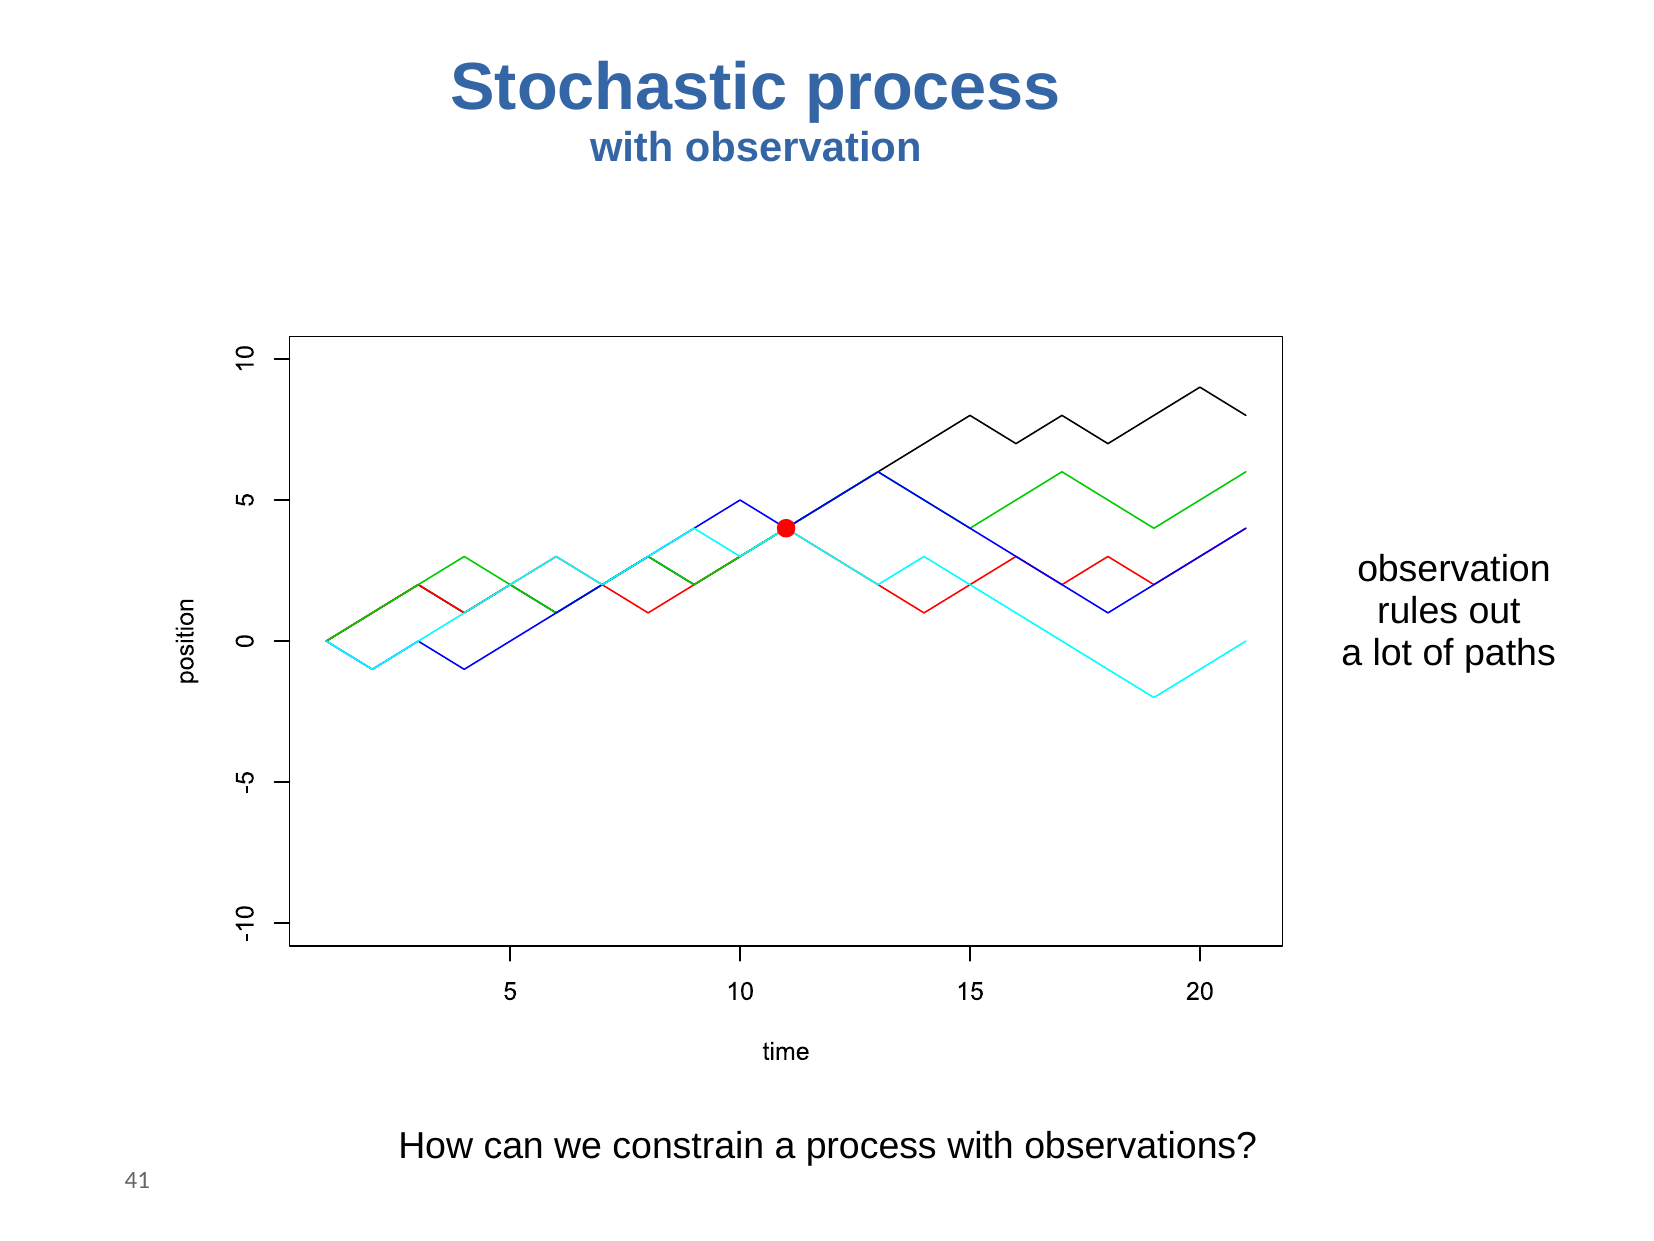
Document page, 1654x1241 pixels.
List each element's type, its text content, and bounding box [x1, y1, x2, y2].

text_box How can we constrain a process with observations? [383, 1117, 1273, 1175]
title Stochastic process with observation [147, 5, 1365, 213]
picture [165, 212, 1347, 1100]
text_box observation rules out a lot of paths [1326, 539, 1582, 681]
